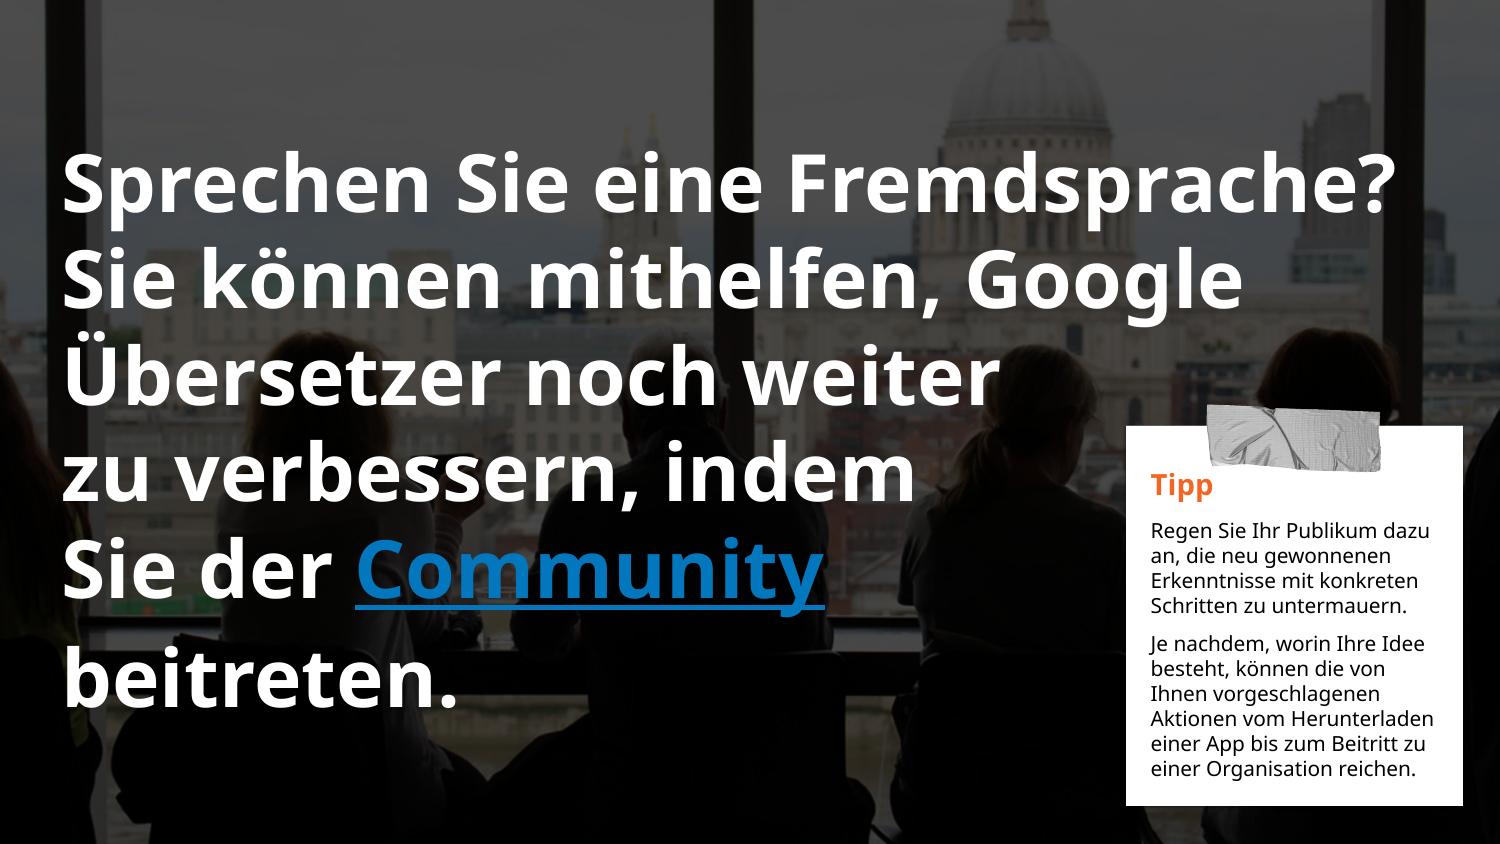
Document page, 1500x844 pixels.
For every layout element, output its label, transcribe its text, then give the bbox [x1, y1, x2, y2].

picture [0, 0, 1500, 844]
title Sprechen Sie eine Fremdsprache? Sie können mithelfen, Google Übersetzer noch weiter zu verbessern, indem Sie der Community beitreten. [46, 116, 1500, 746]
text_box Tipp Regen Sie Ihr Publikum dazu an, die neu gewonnenen Erkenntnisse mit konkreten Schritten zu untermauern. Je nachdem, worin Ihre Idee besteht, können die von Ihnen vorgeschlagenen Aktionen vom Herunterladen einer App bis zum Beitritt zu einer Organisation reichen. [1135, 451, 1452, 781]
